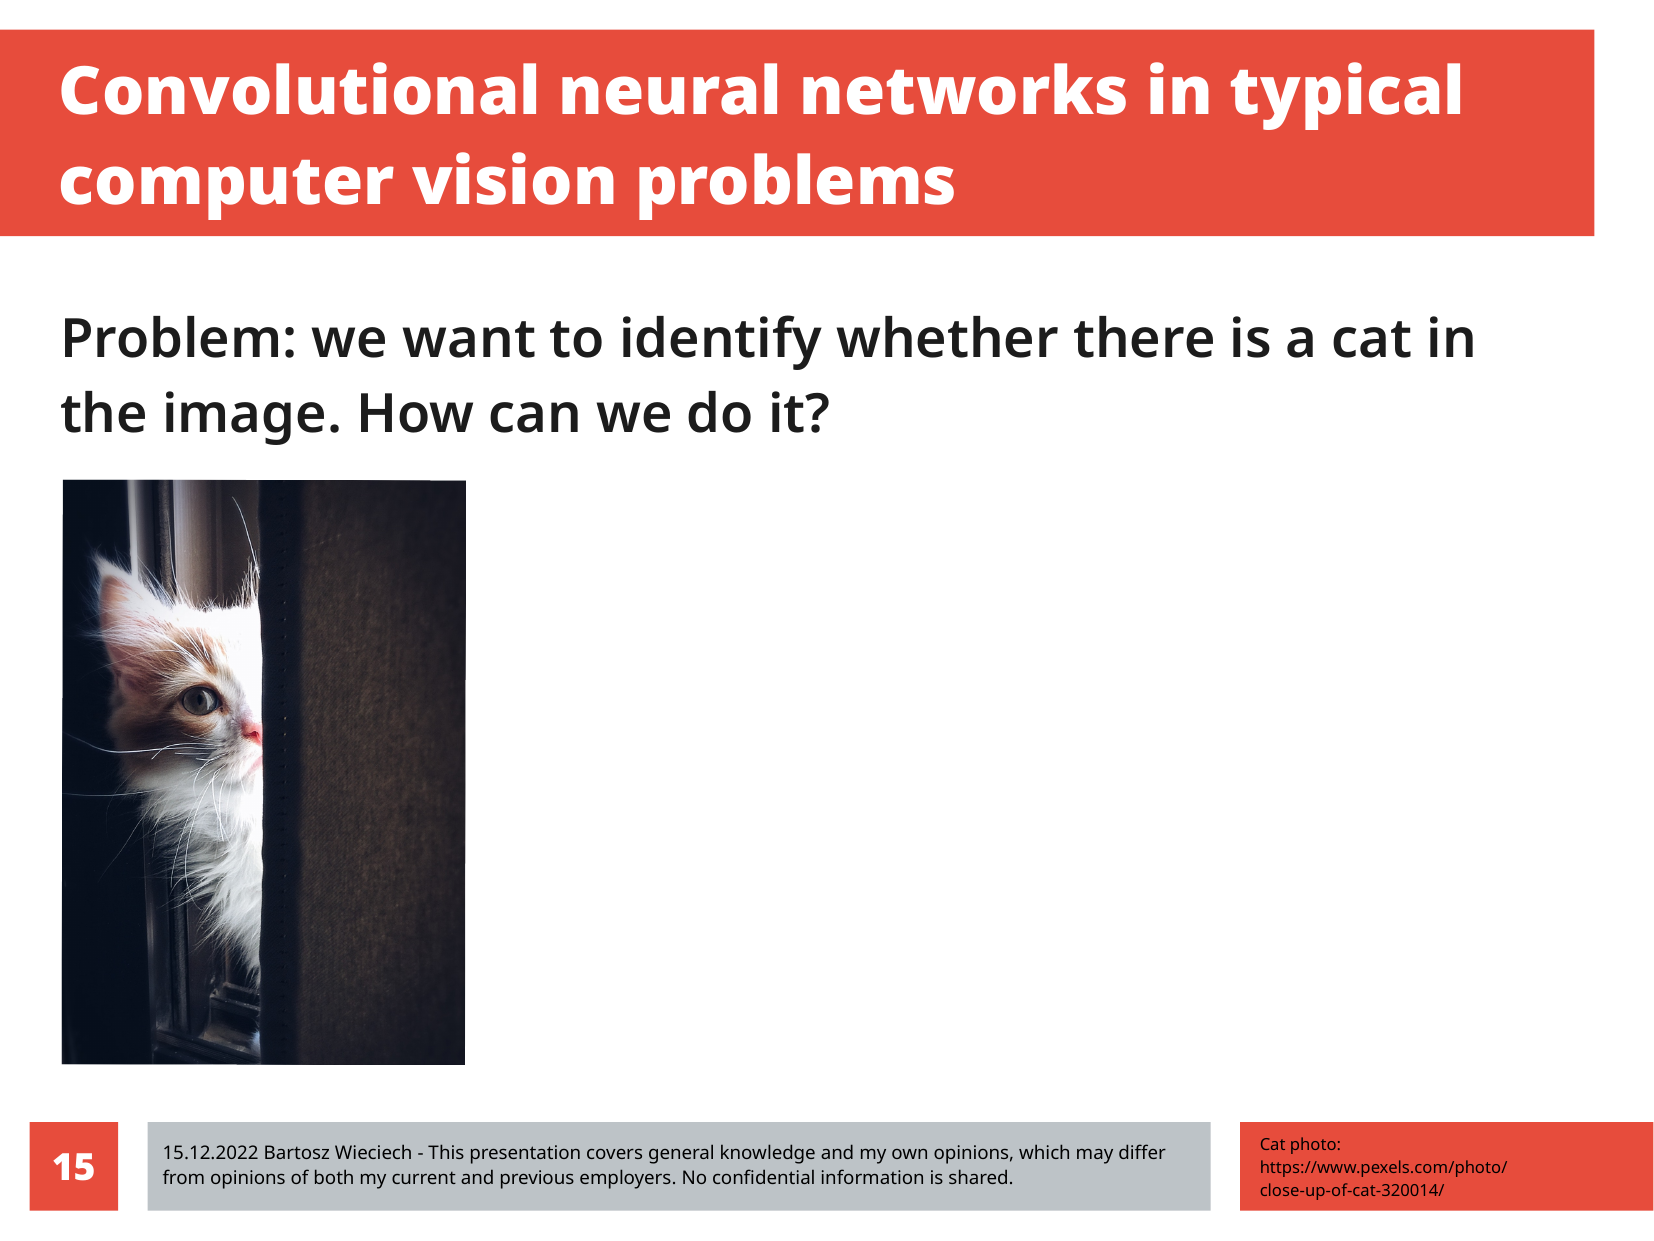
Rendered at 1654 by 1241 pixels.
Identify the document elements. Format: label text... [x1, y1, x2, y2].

title Convolutional neural networks in typical computer vision problems [59, 76, 1595, 225]
picture [61, 480, 466, 1066]
list Problem: we want to identify whether there is a cat in the image. How can we do it? [60, 300, 1566, 921]
text_box Cat photo: https://www.pexels.com/photo/close-up-of-cat-320014/ [1245, 1125, 1561, 1209]
